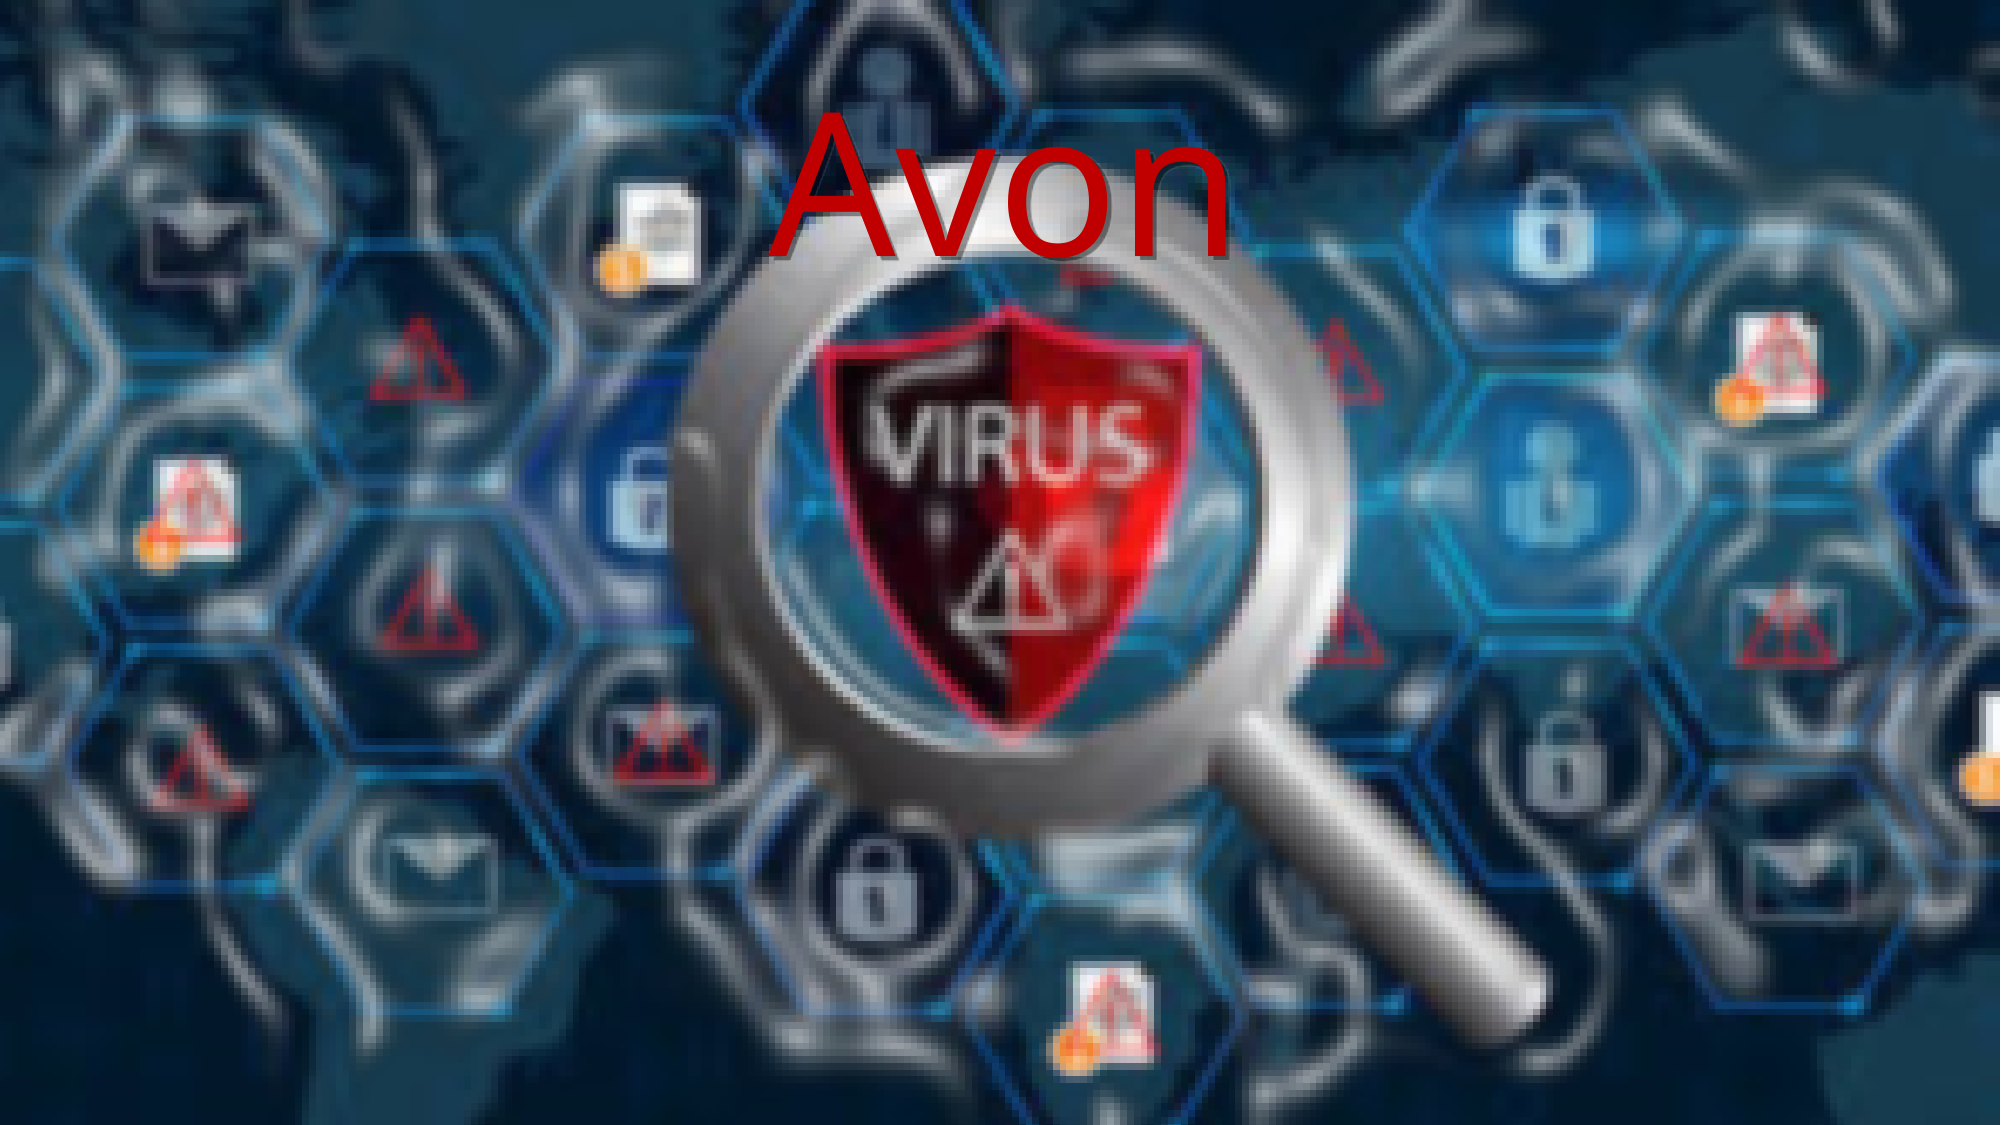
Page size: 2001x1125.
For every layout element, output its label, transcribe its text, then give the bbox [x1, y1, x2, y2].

picture [0, 0, 2000, 1125]
text_box Avon [753, 49, 1239, 307]
